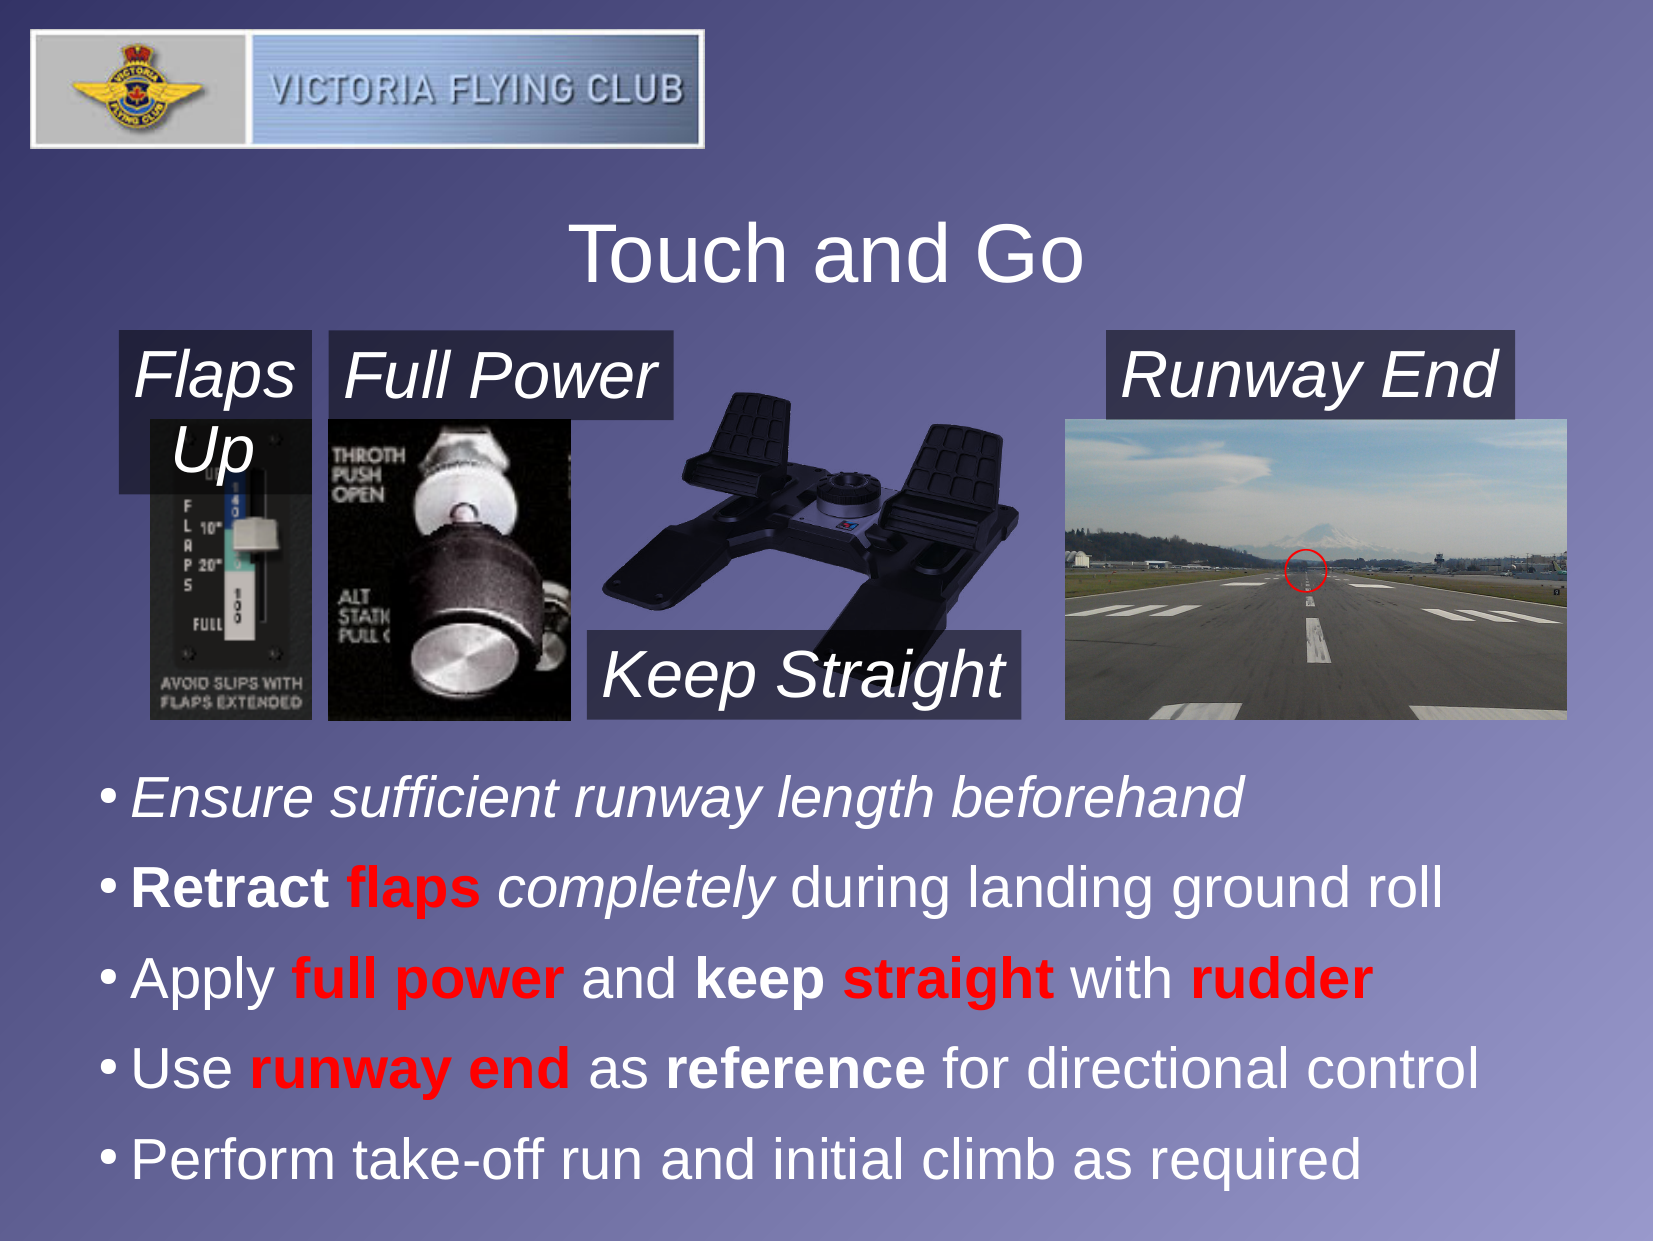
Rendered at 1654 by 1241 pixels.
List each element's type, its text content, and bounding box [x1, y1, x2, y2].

picture [600, 389, 1022, 630]
picture [328, 421, 571, 721]
list Ensure sufficient runway length beforehand Retract flaps completely during landing ground roll Apply full power and keep straight with rudder Use runway end as reference for directional control Perform take-off run and initial climb as required [82, 765, 1606, 1201]
text_box Full Power [328, 330, 674, 421]
title Touch and Go [82, 150, 1571, 358]
text_box Runway End [1106, 330, 1516, 420]
text_box Keep Straight [586, 630, 1022, 720]
picture [150, 495, 312, 721]
text_box Flaps Up [118, 330, 312, 495]
picture [30, 29, 705, 149]
picture [1065, 419, 1567, 721]
